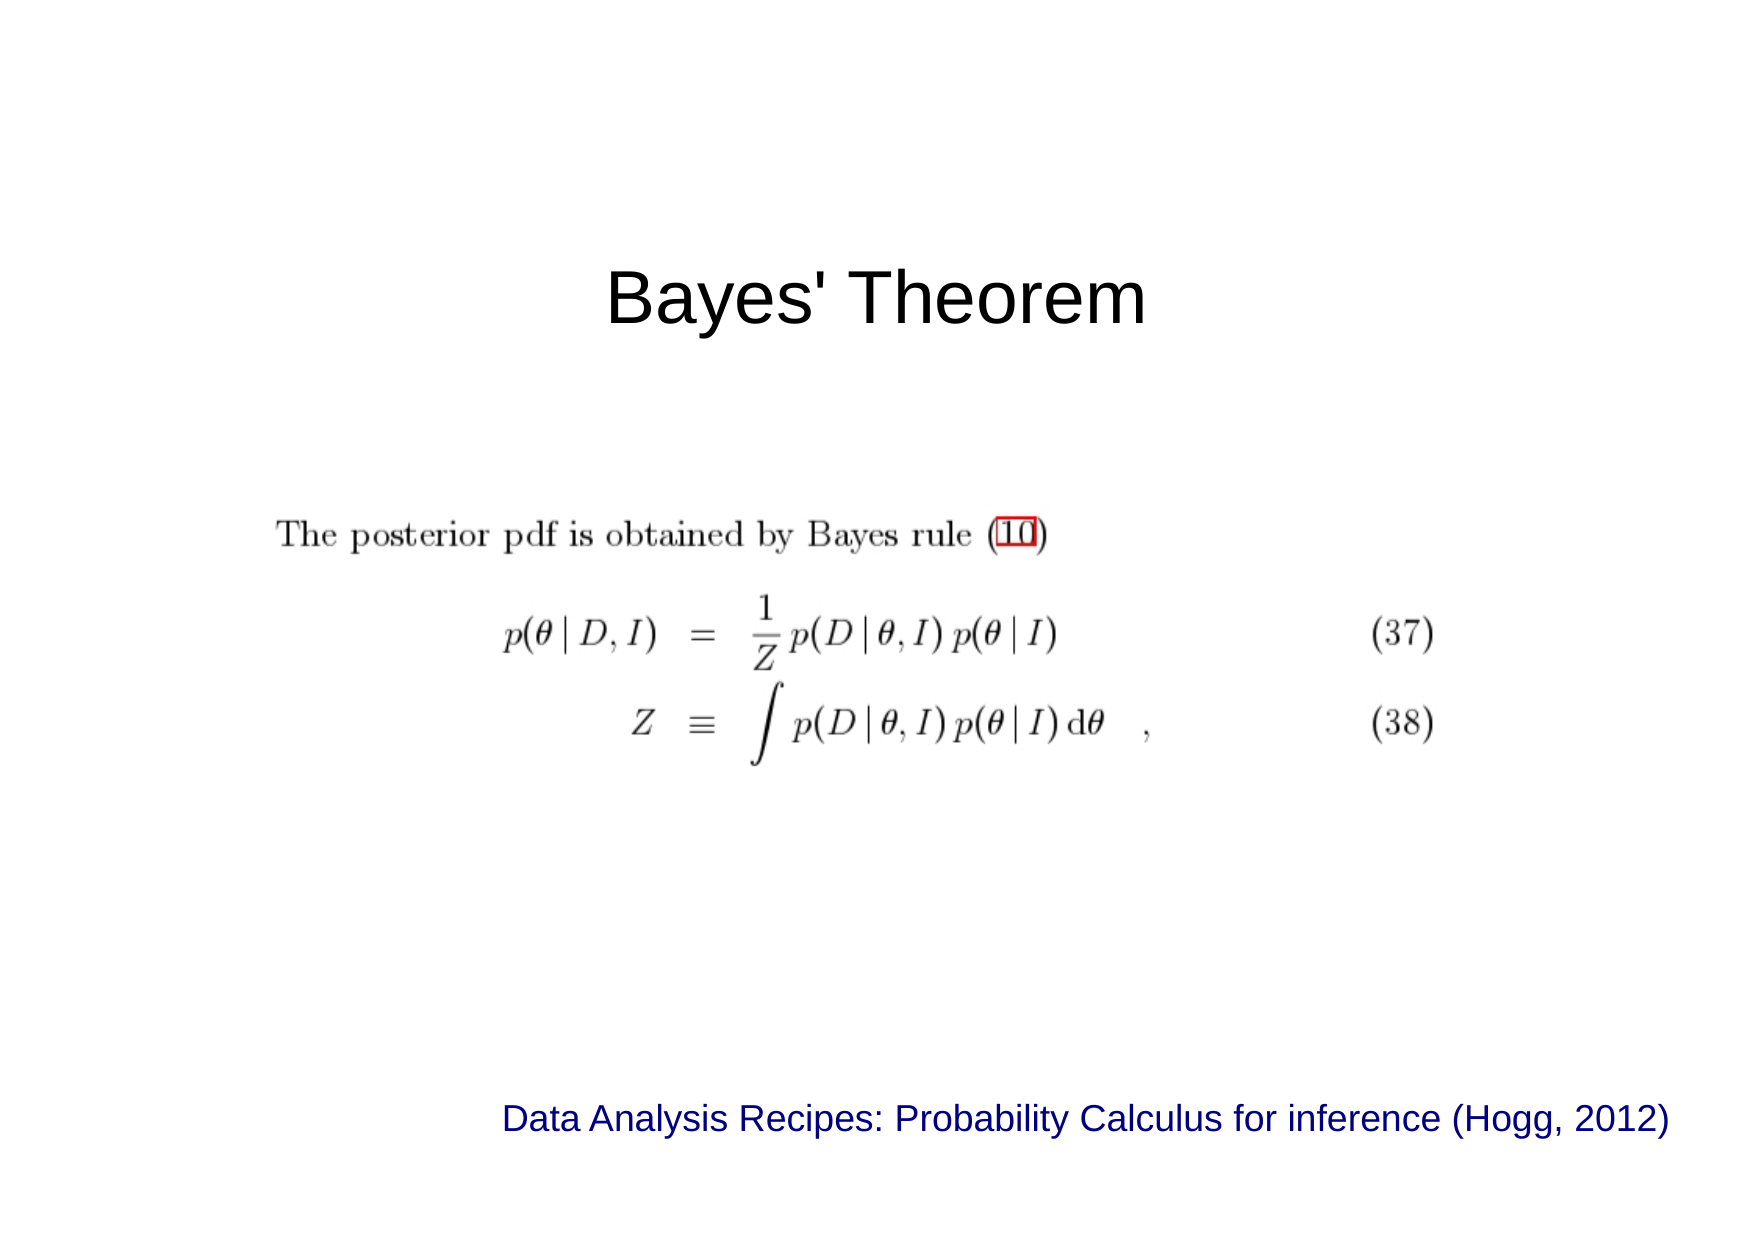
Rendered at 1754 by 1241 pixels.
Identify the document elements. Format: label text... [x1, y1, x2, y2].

picture [174, 504, 1542, 818]
text_box Data Analysis Recipes: Probability Calculus for inference (Hogg, 2012) [487, 1089, 1685, 1147]
text_box Bayes' Theorem [590, 248, 1179, 347]
